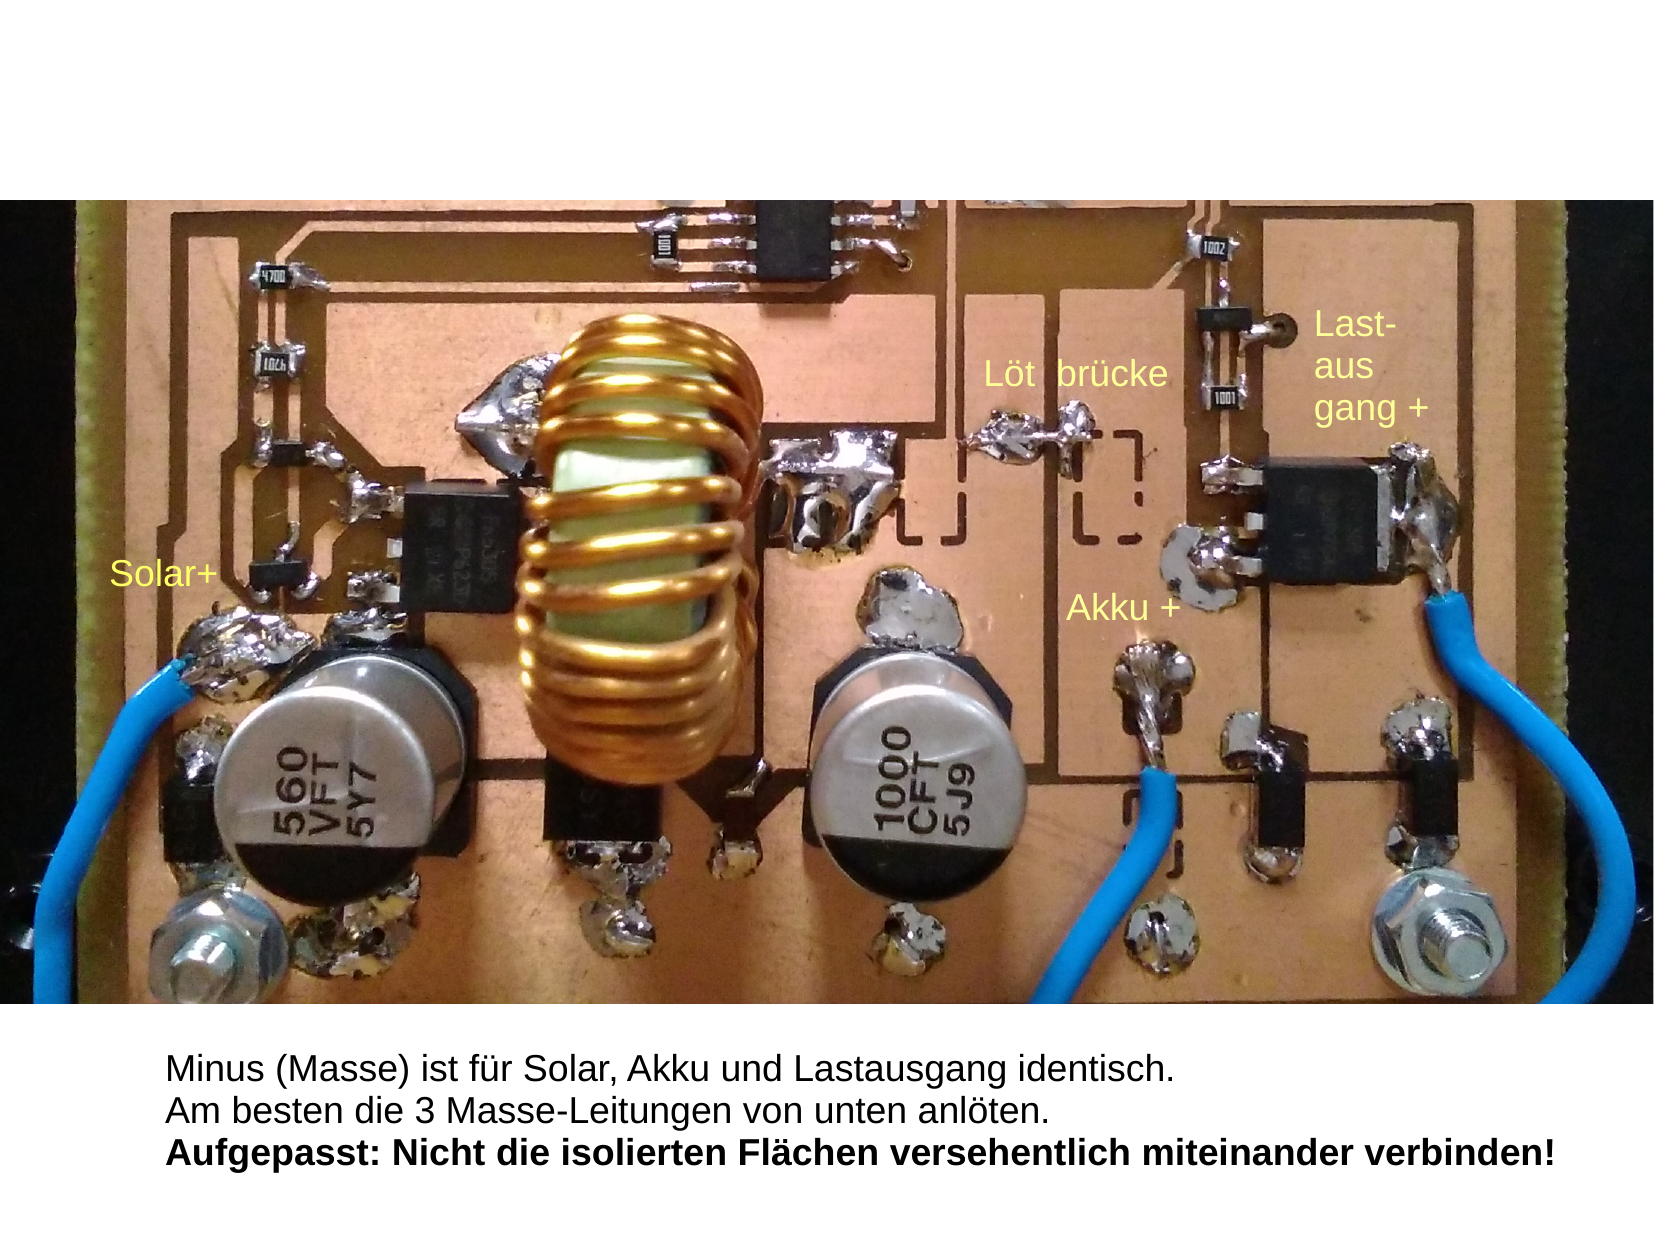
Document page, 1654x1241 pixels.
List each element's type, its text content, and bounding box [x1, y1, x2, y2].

picture [0, 200, 1654, 1004]
text_box Löt brücke [968, 344, 1184, 402]
text_box Akku + [1051, 578, 1197, 636]
text_box Minus (Masse) ist für Solar, Akku und Lastausgang identisch. Am besten die 3 Masse-Leitungen von unten anlöten. Aufgepasst: Nicht die isolierten Flächen versehentlich miteinander verbinden! [150, 1040, 1571, 1182]
text_box Last- aus gang + [1299, 295, 1460, 460]
text_box Solar+ [94, 545, 234, 603]
